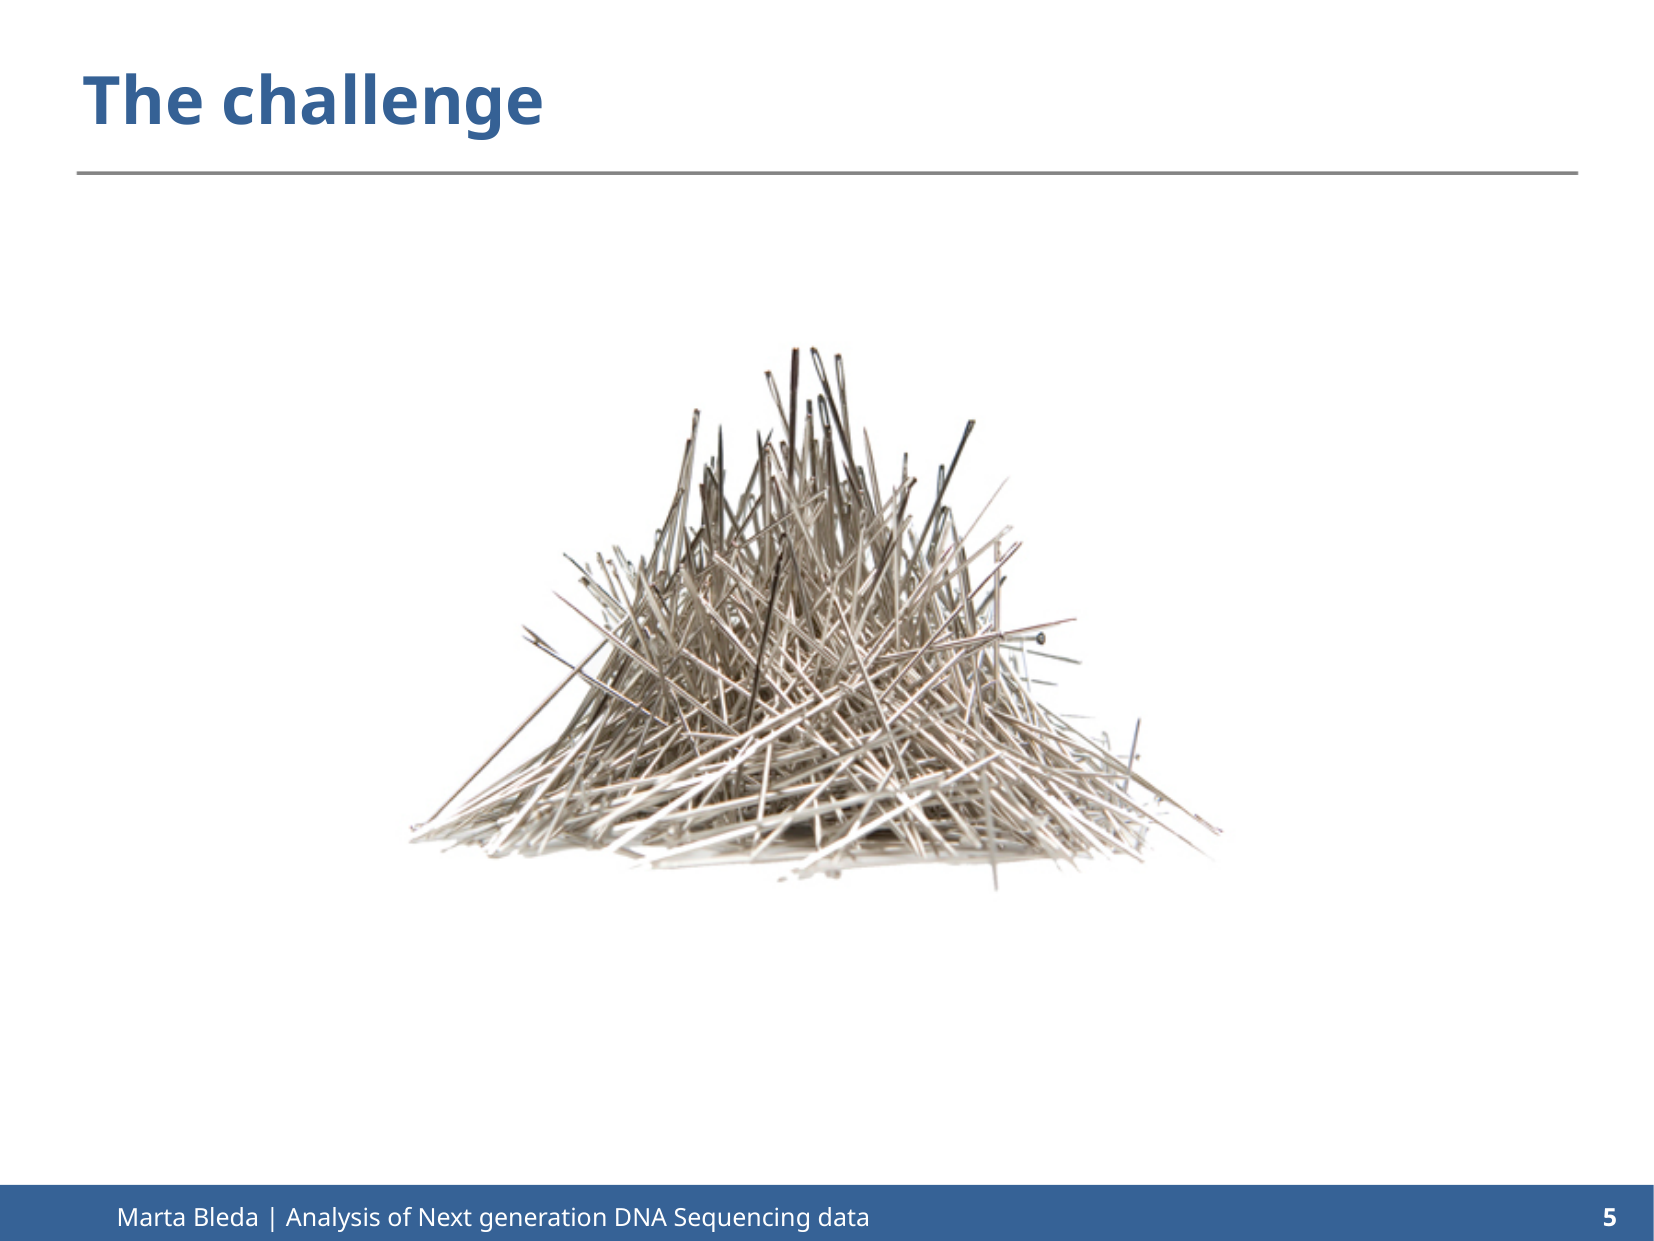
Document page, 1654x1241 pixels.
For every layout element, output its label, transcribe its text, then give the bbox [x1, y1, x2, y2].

picture [367, 313, 1287, 927]
title The challenge [82, 49, 1571, 148]
picture [74, 170, 1580, 175]
